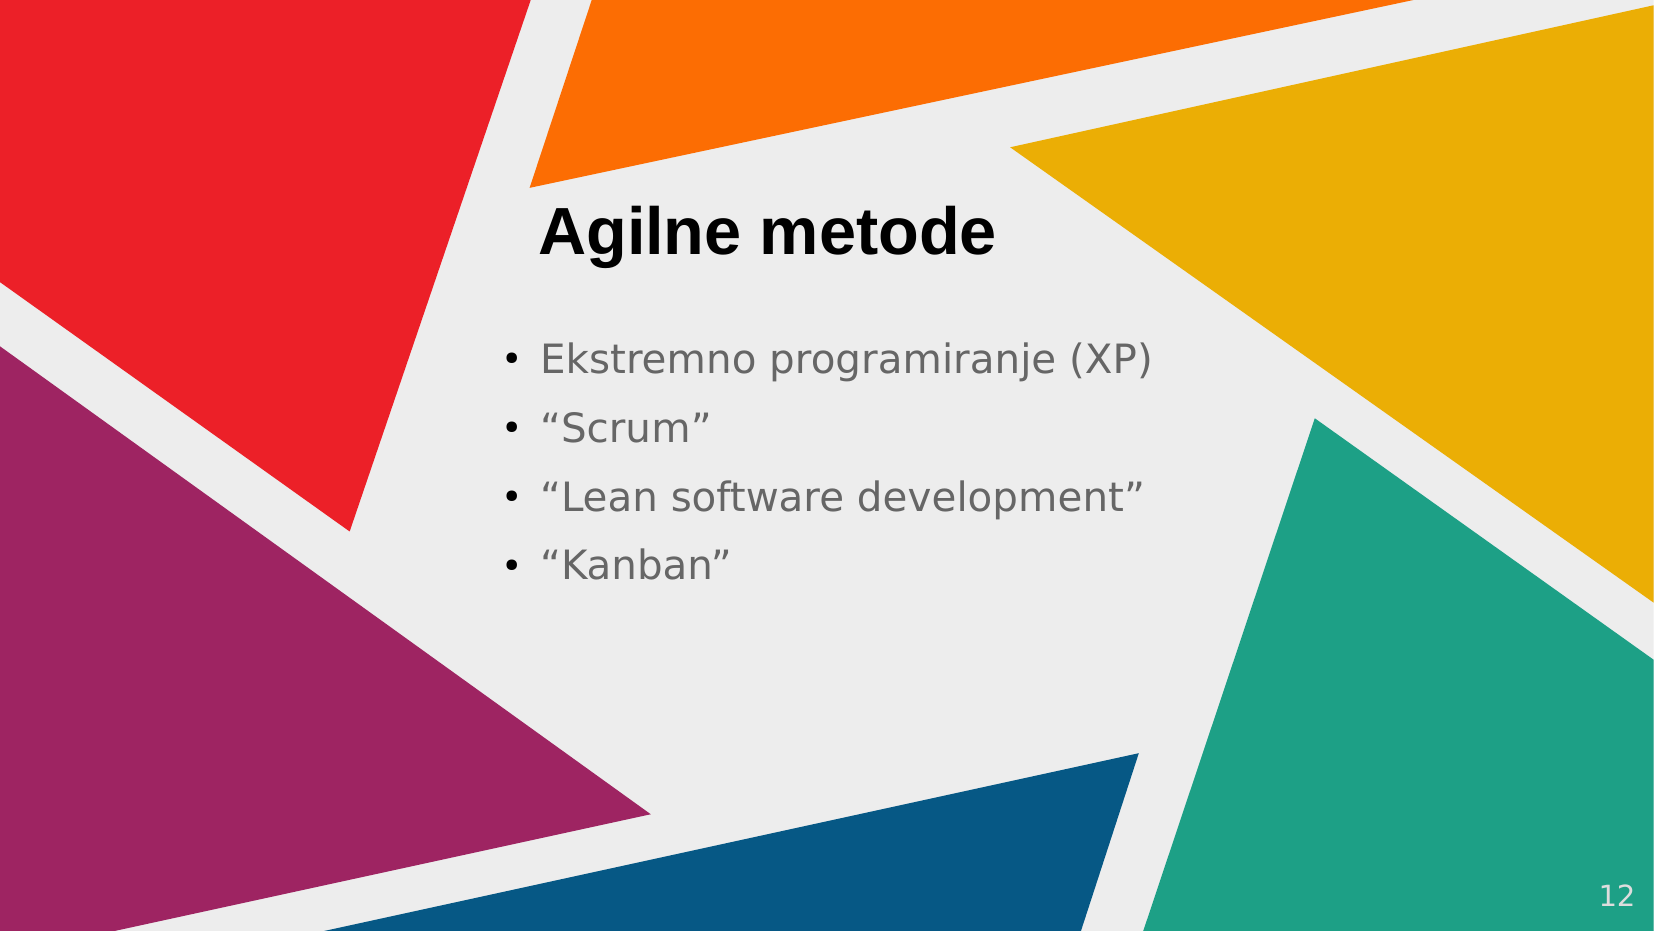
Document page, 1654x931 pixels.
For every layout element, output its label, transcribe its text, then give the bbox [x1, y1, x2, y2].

list Ekstremno programiranje (XP) “Scrum” “Lean software development” “Kanban” [467, 335, 1191, 754]
title Agilne metode [188, 153, 1347, 309]
